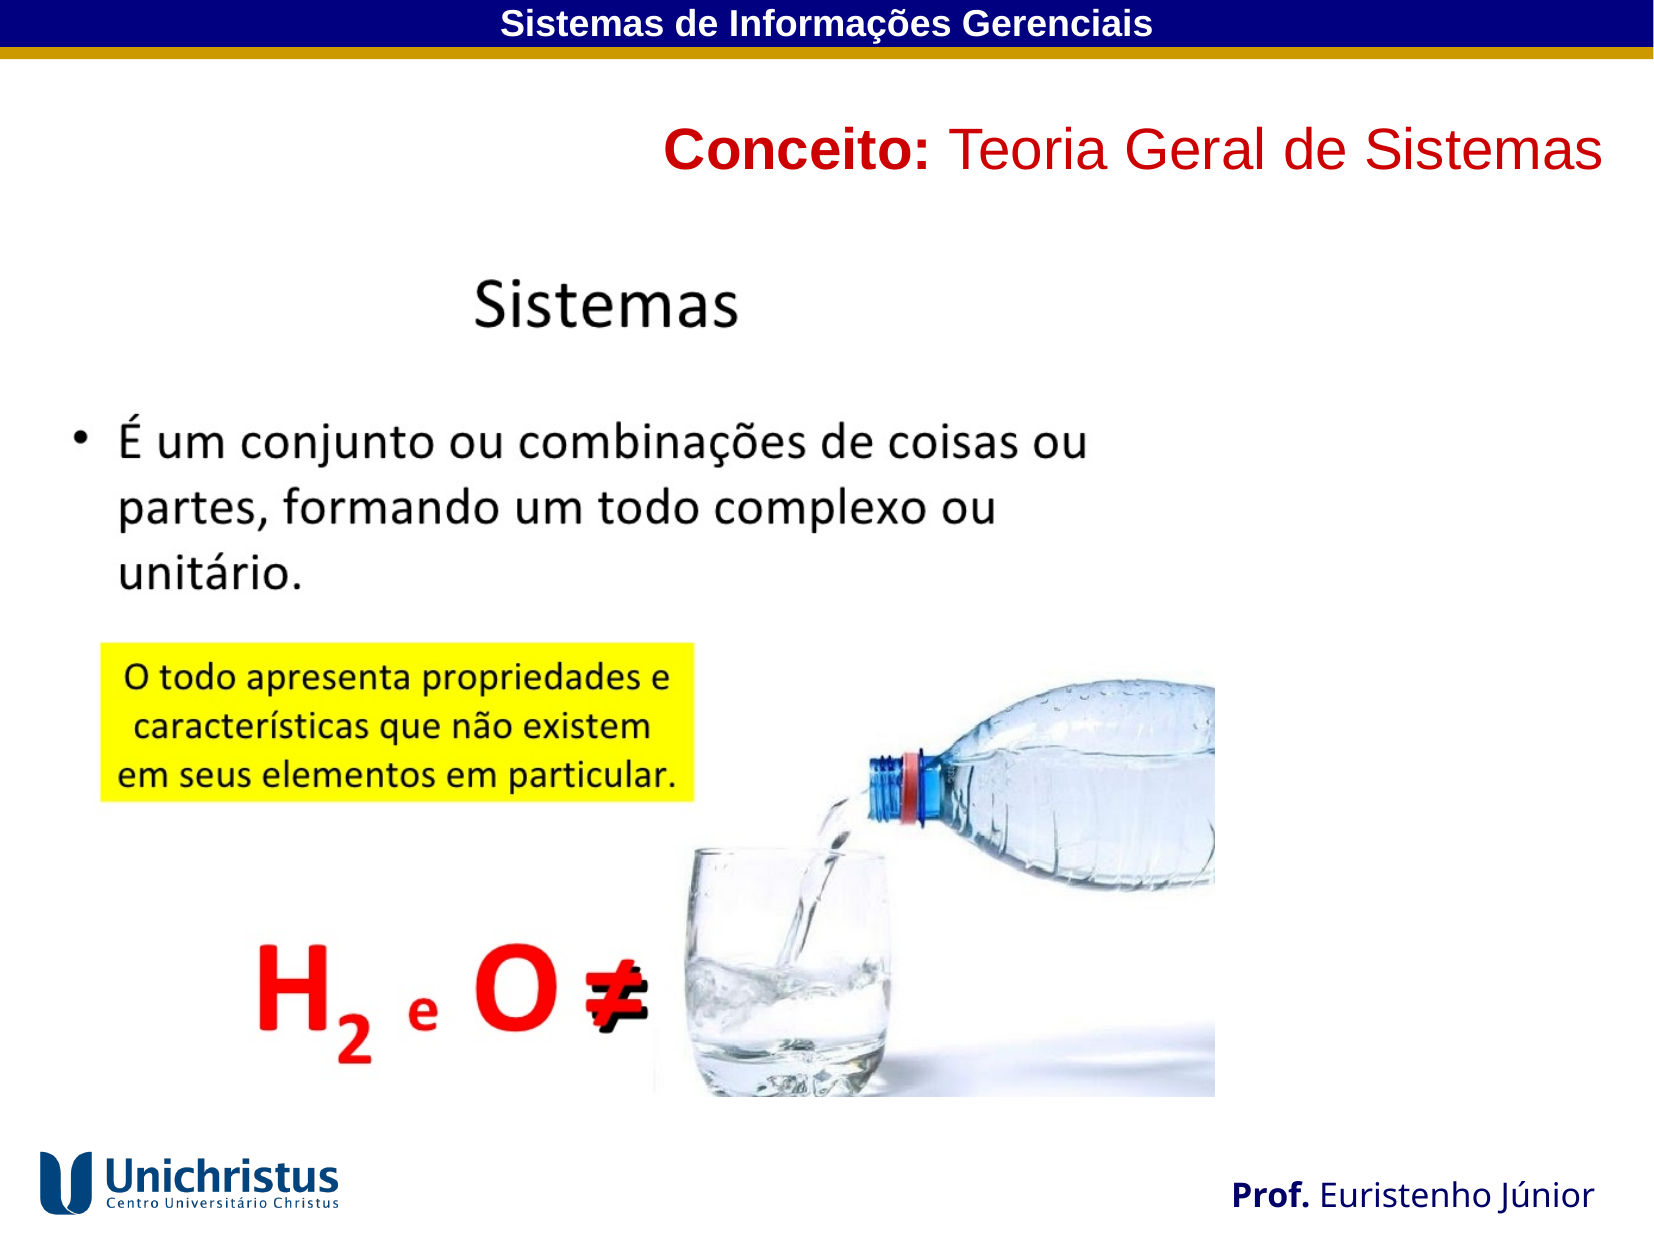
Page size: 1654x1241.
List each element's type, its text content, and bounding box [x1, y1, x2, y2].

picture [59, 271, 1215, 1097]
text_box Sistemas de Informações Gerenciais [0, 0, 1654, 47]
text_box Prof. Euristenho Júnior [1216, 1163, 1654, 1224]
text_box [0, 47, 1654, 60]
picture [35, 1148, 343, 1217]
text_box Conceito: Teoria Geral de Sistemas [649, 109, 1654, 189]
